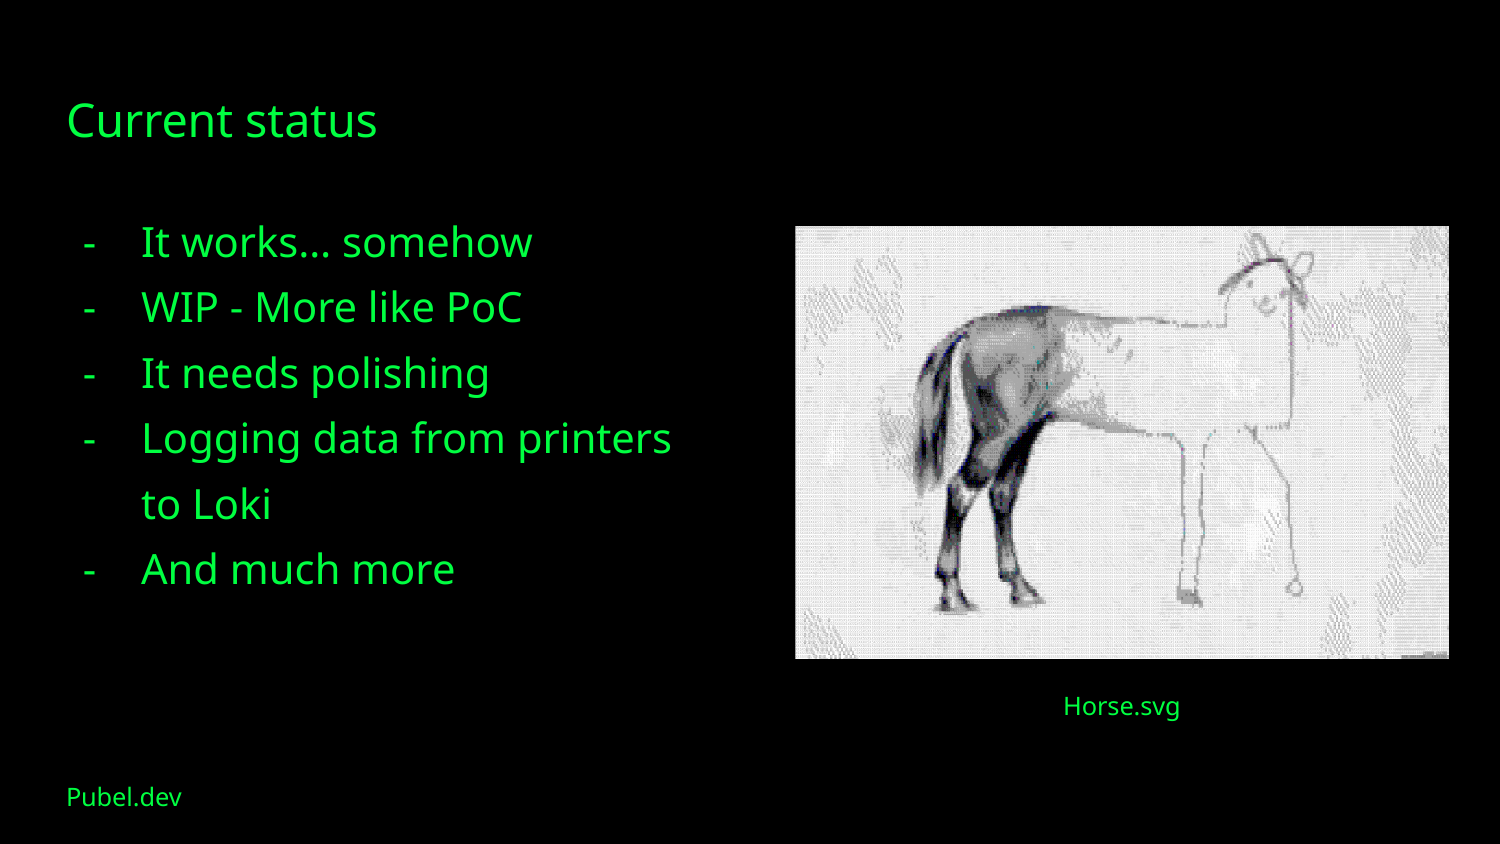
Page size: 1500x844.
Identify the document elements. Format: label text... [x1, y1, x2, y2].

list It works… somehow WIP - More like PoC It needs polishing Logging data from printers to Loki And much more [51, 189, 708, 750]
picture [795, 226, 1449, 659]
title Current status [51, 72, 1449, 167]
slide_number Pubel.dev [51, 764, 359, 830]
slide_number Horse.svg [968, 673, 1276, 739]
